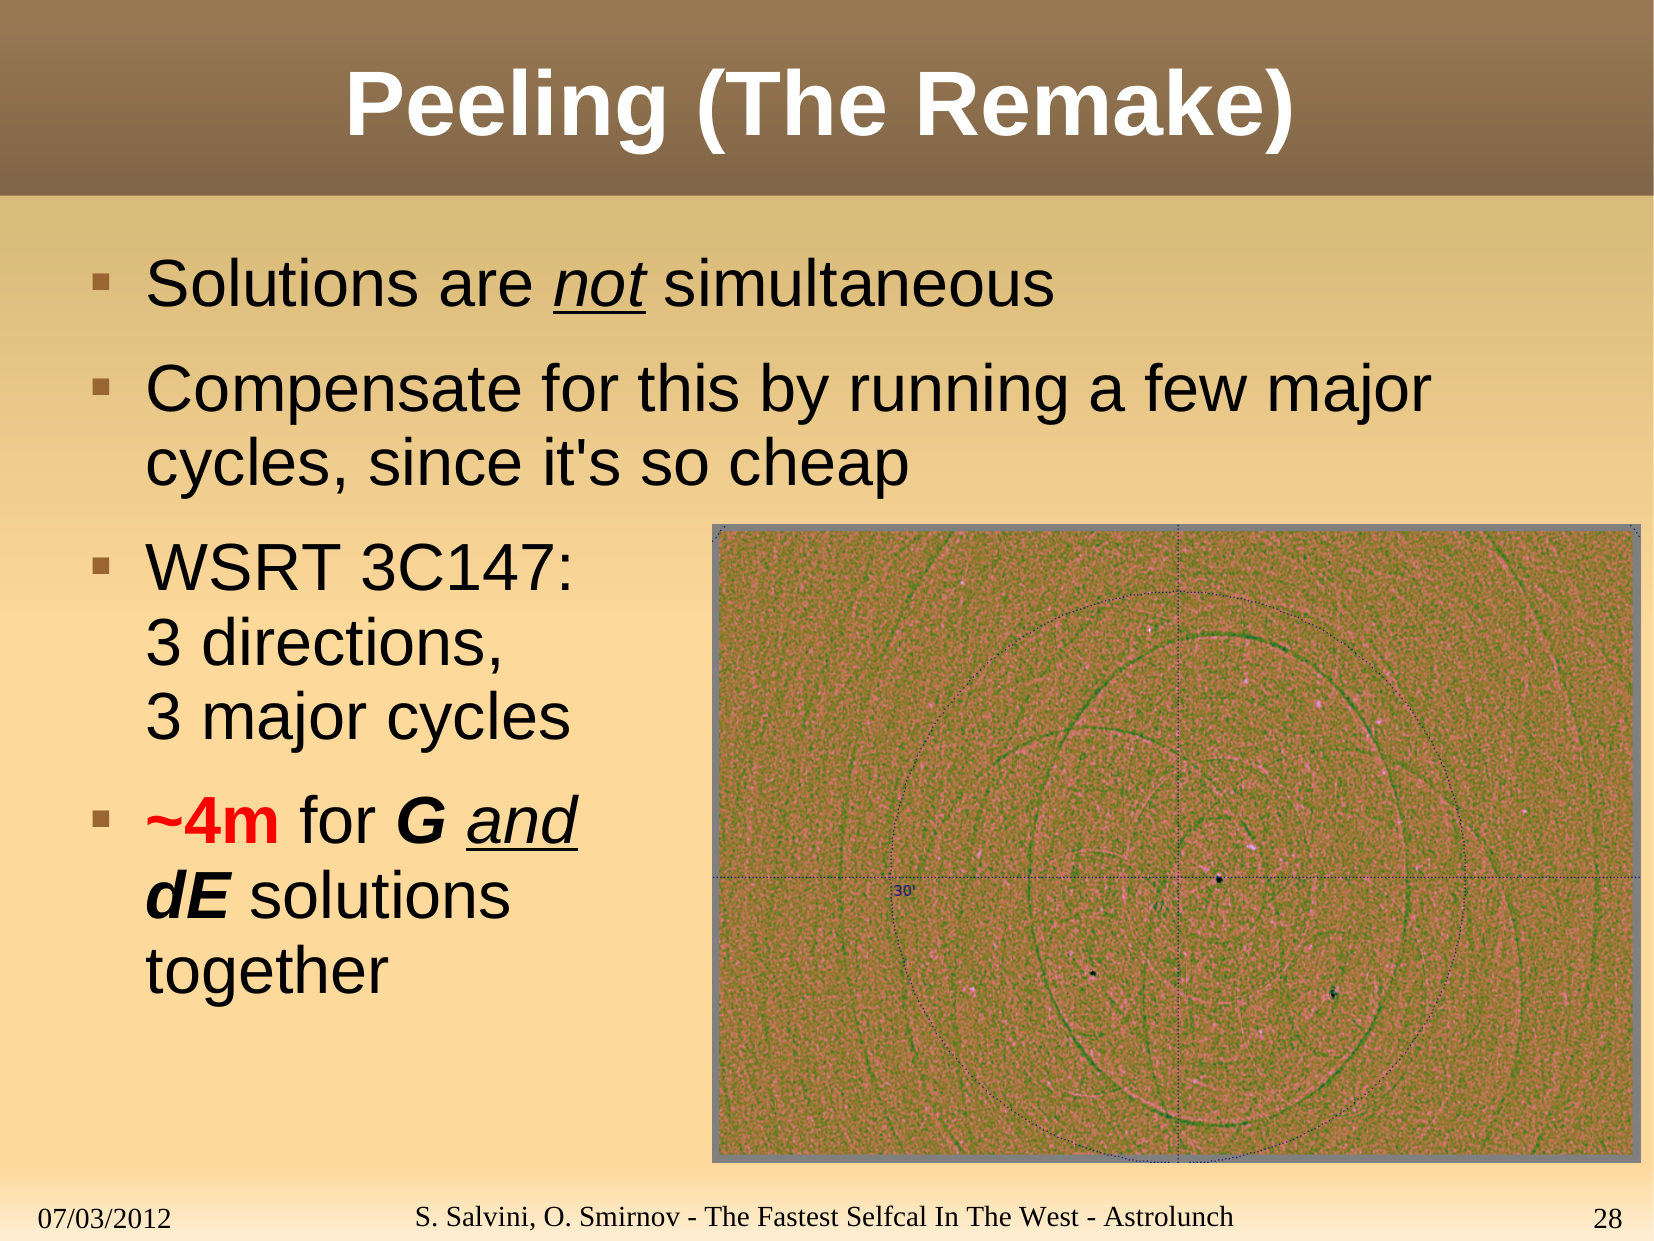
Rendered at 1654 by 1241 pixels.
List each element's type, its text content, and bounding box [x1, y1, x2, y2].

picture [0, 0, 1654, 1241]
list Solutions are not simultaneous Compensate for this by running a few major cycles, since it's so cheap WSRT 3C147: 3 directions, 3 major cycles ~4m for G and dE solutions together [75, 246, 1564, 1051]
title Peeling (The Remake) [76, 7, 1565, 200]
